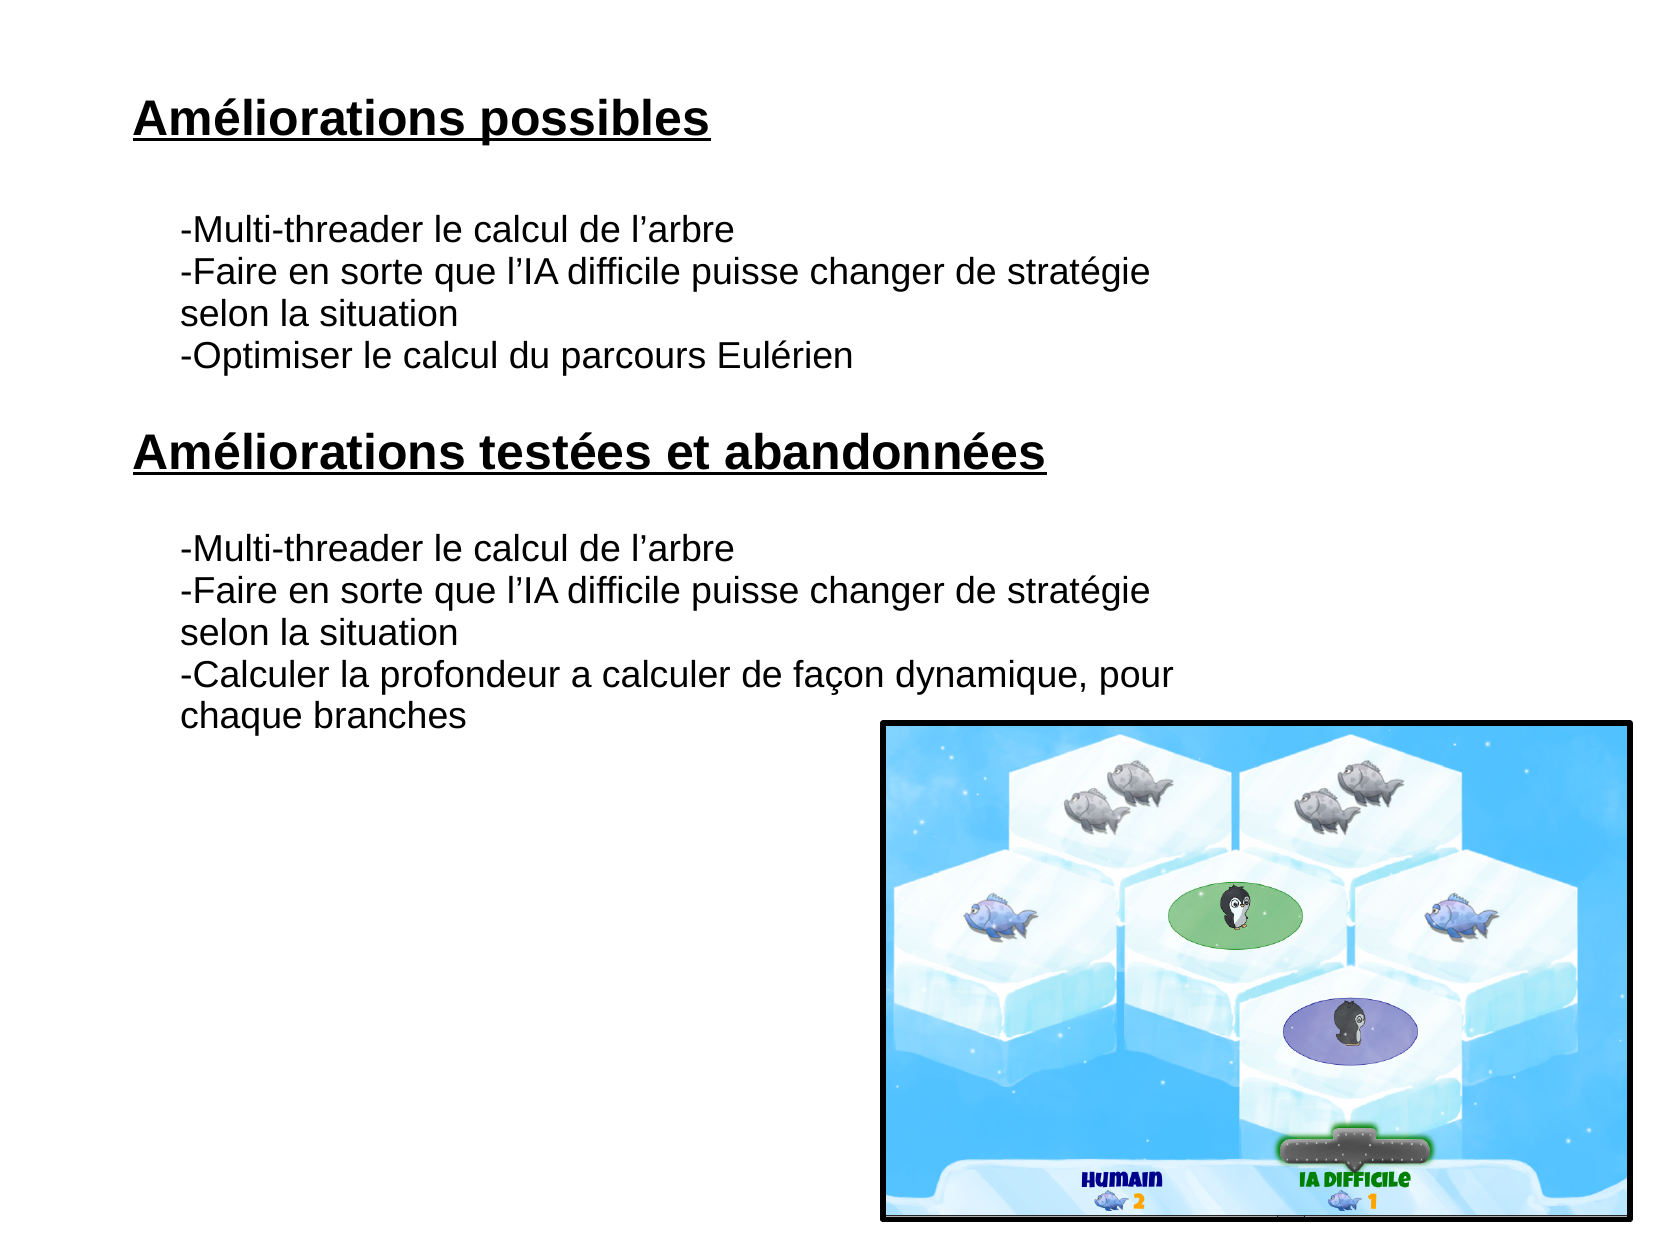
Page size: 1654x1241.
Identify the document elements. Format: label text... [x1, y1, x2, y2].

picture [885, 726, 1627, 1217]
text_box Améliorations testées et abandonnées [118, 416, 1099, 544]
text_box -Multi-threader le calcul de l’arbre -Faire en sorte que l’IA difficile puisse changer de stratégie selon la situation -Optimiser le calcul du parcours Eulérien [165, 200, 1205, 384]
text_box -Multi-threader le calcul de l’arbre -Faire en sorte que l’IA difficile puisse changer de stratégie selon la situation -Calculer la profondeur a calculer de façon dynamique, pour chaque branches [165, 519, 1205, 745]
text_box Améliorations possibles [118, 82, 886, 210]
